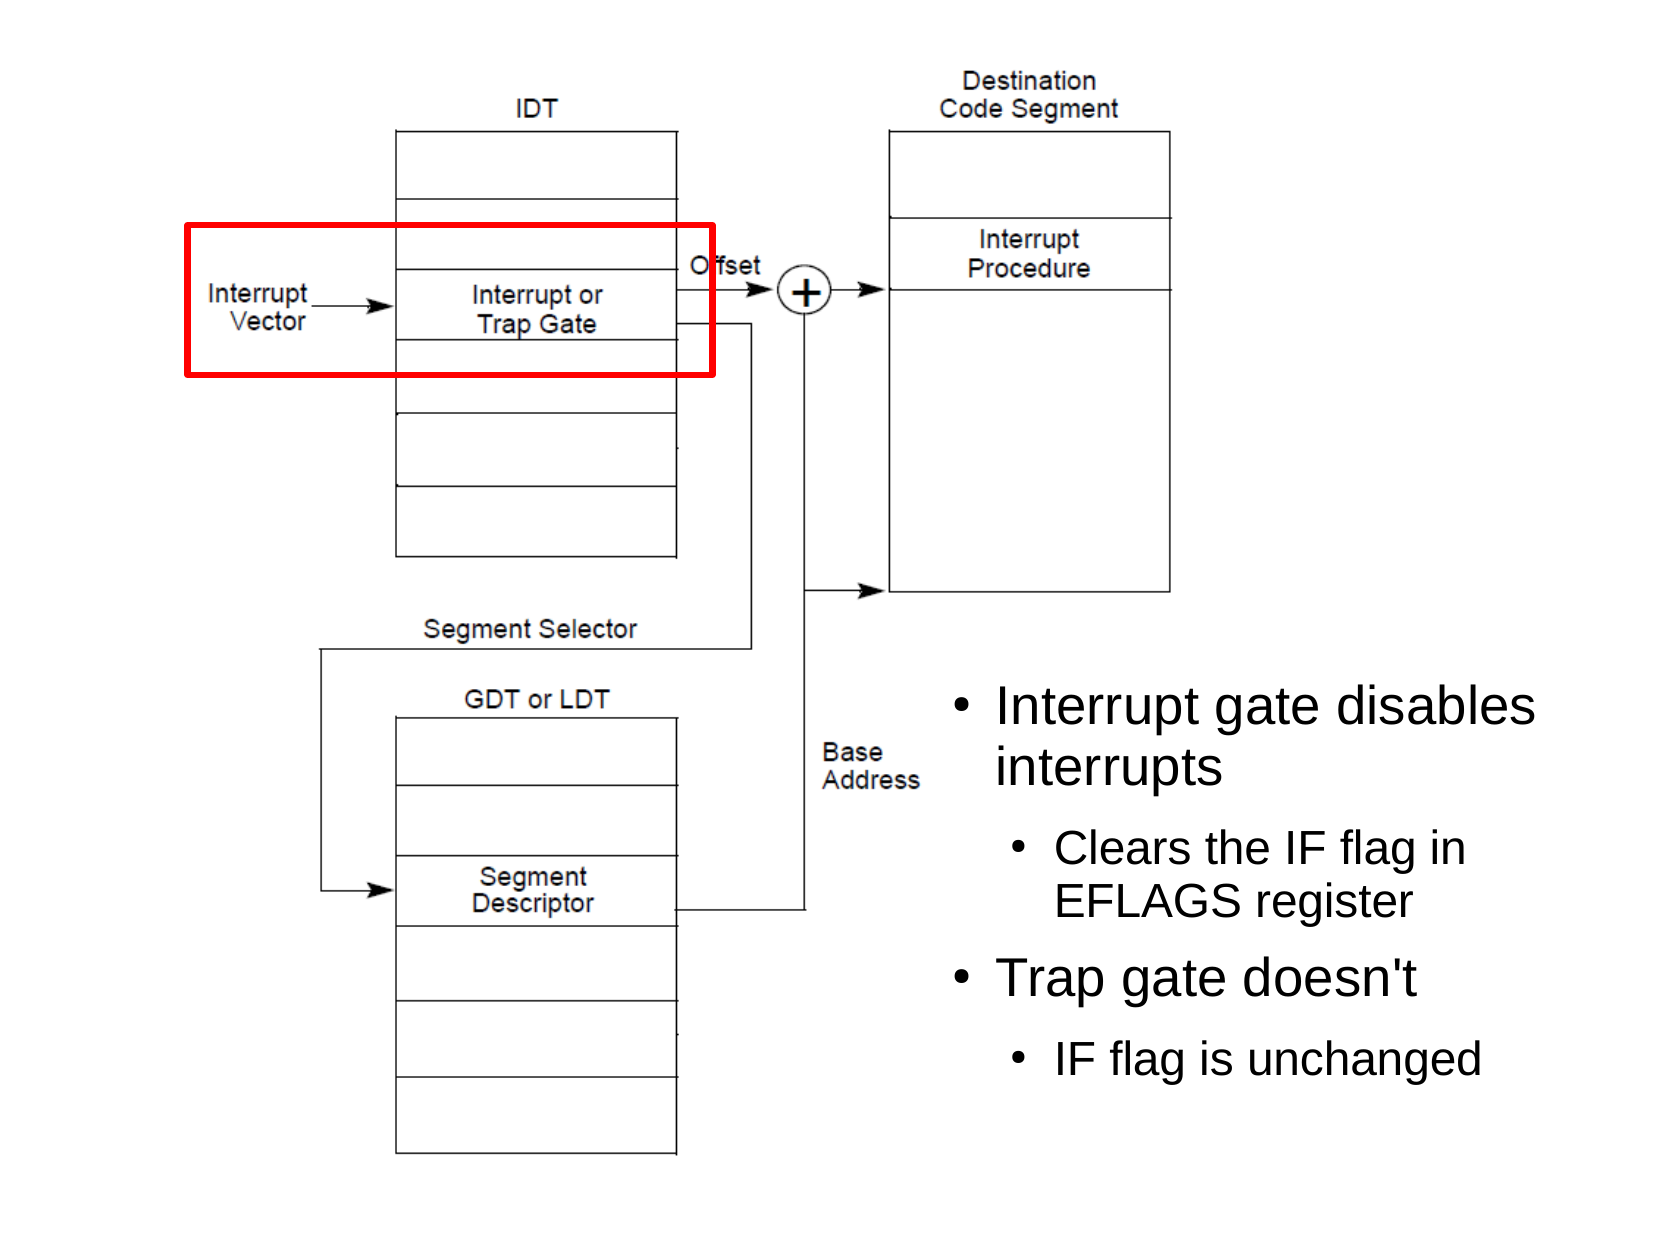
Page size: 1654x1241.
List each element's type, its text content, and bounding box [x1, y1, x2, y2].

picture [191, 228, 709, 372]
list Interrupt gate disables interrupts Clears the IF flag in EFLAGS register Trap gate doesn't IF flag is unchanged [937, 675, 1613, 1088]
picture [187, 49, 1209, 1163]
